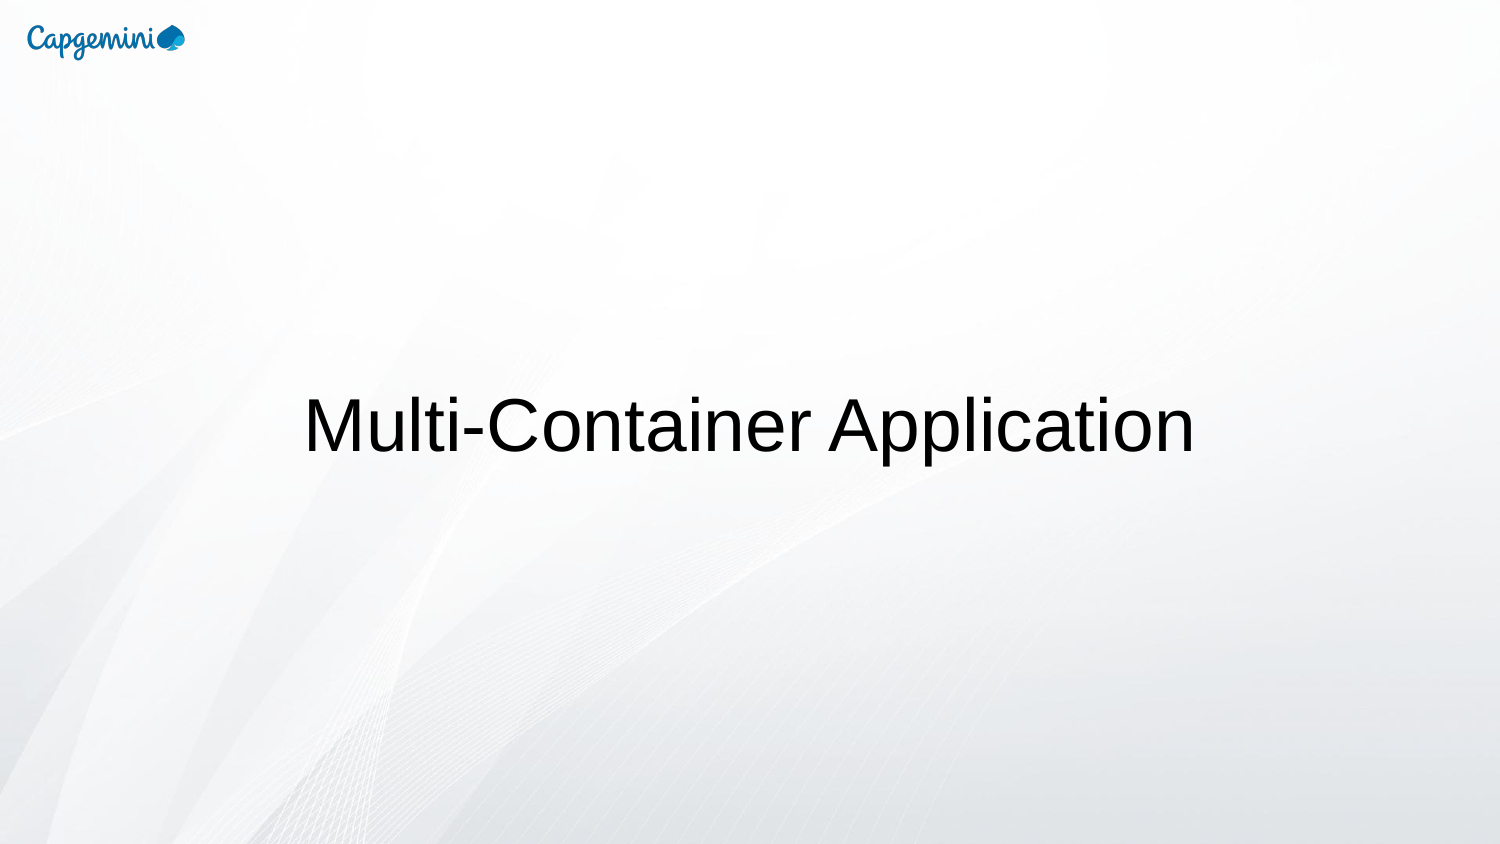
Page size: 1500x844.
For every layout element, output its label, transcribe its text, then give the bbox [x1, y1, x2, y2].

picture [0, 0, 1500, 844]
title Multi-Container Application [51, 352, 1449, 491]
